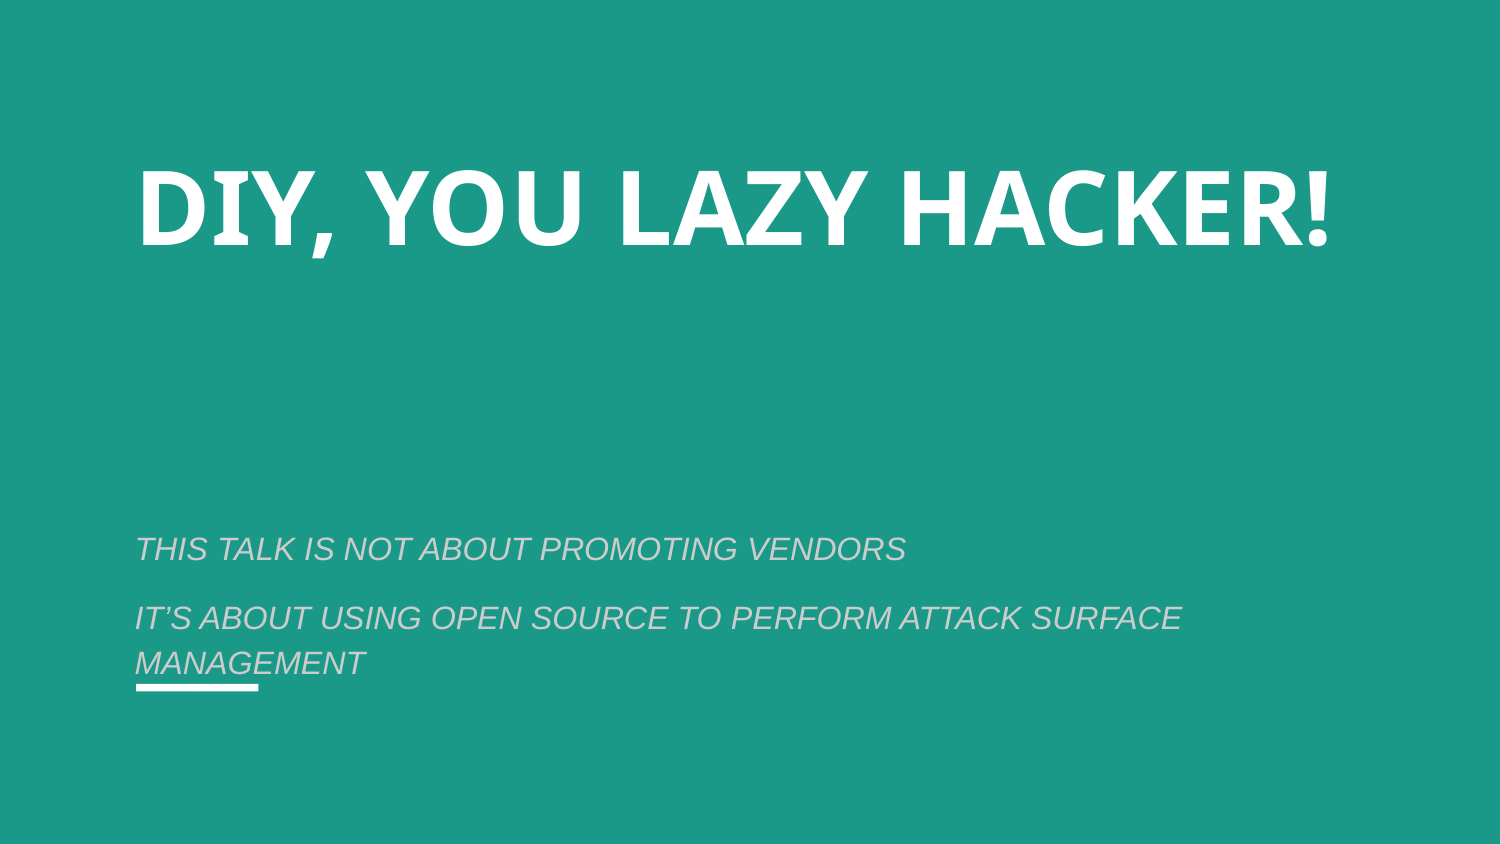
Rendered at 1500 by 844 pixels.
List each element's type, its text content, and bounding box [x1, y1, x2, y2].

list THIS TALK IS NOT ABOUT PROMOTING VENDORS IT’S ABOUT USING OPEN SOURCE TO PERFORM ATTACK SURFACE MANAGEMENT [119, 507, 1381, 633]
title DIY, YOU LAZY HACKER! [119, 120, 1381, 325]
